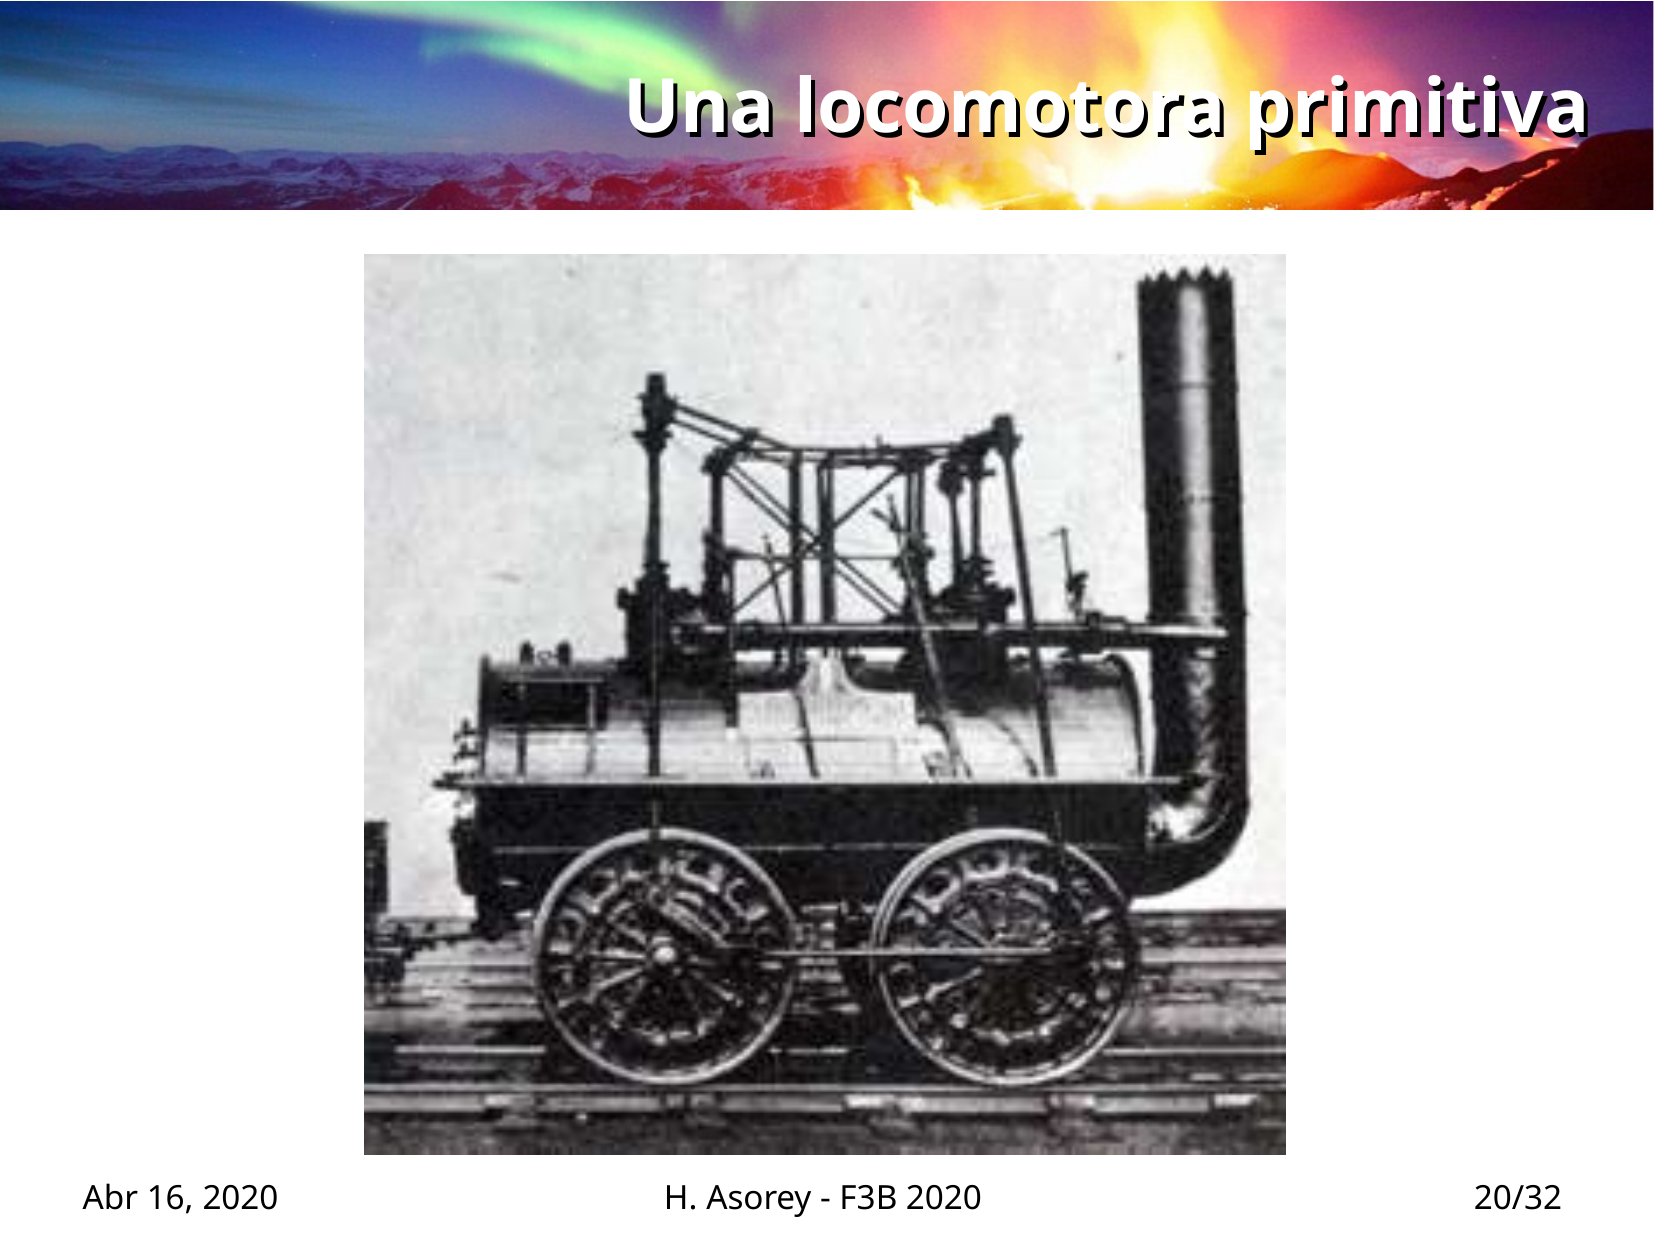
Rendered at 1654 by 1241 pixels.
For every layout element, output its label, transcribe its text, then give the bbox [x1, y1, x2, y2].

title Una locomotora primitiva [45, 15, 1606, 191]
picture [364, 254, 1286, 1156]
picture [0, 1, 1654, 210]
